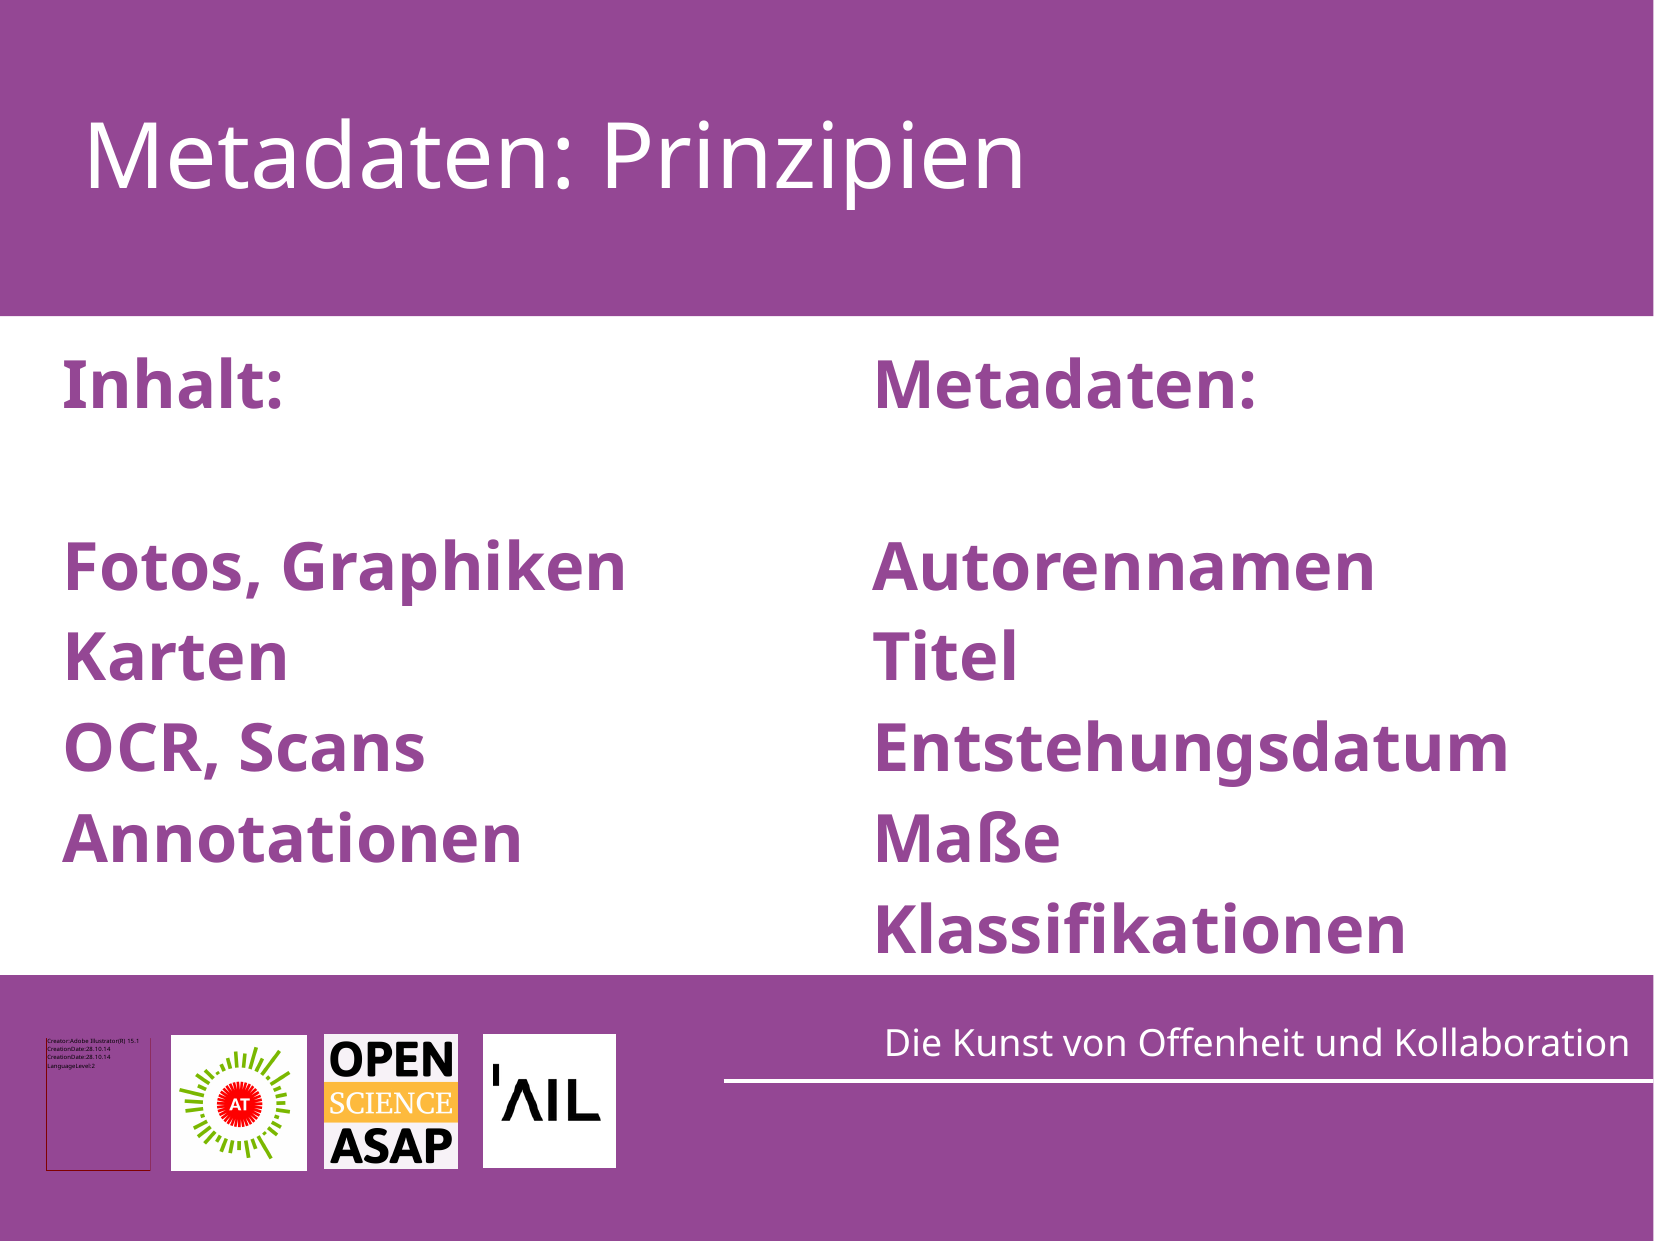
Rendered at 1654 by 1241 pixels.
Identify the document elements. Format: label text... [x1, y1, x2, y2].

picture [171, 1035, 307, 1171]
picture [483, 1034, 616, 1168]
picture [324, 1034, 458, 1169]
text_box [0, 0, 1654, 1241]
picture [45, 1039, 151, 1171]
text_box Metadaten: Autorennamen Titel Entstehungsdatum Maße Klassifikationen [857, 329, 1530, 870]
text_box Inhalt: Fotos, Graphiken Karten OCR, Scans Annotationen [48, 329, 721, 795]
text_box Die Kunst von Offenheit und Kollaboration [869, 1009, 1624, 1067]
title Metadaten: Prinzipien [82, 49, 1571, 257]
